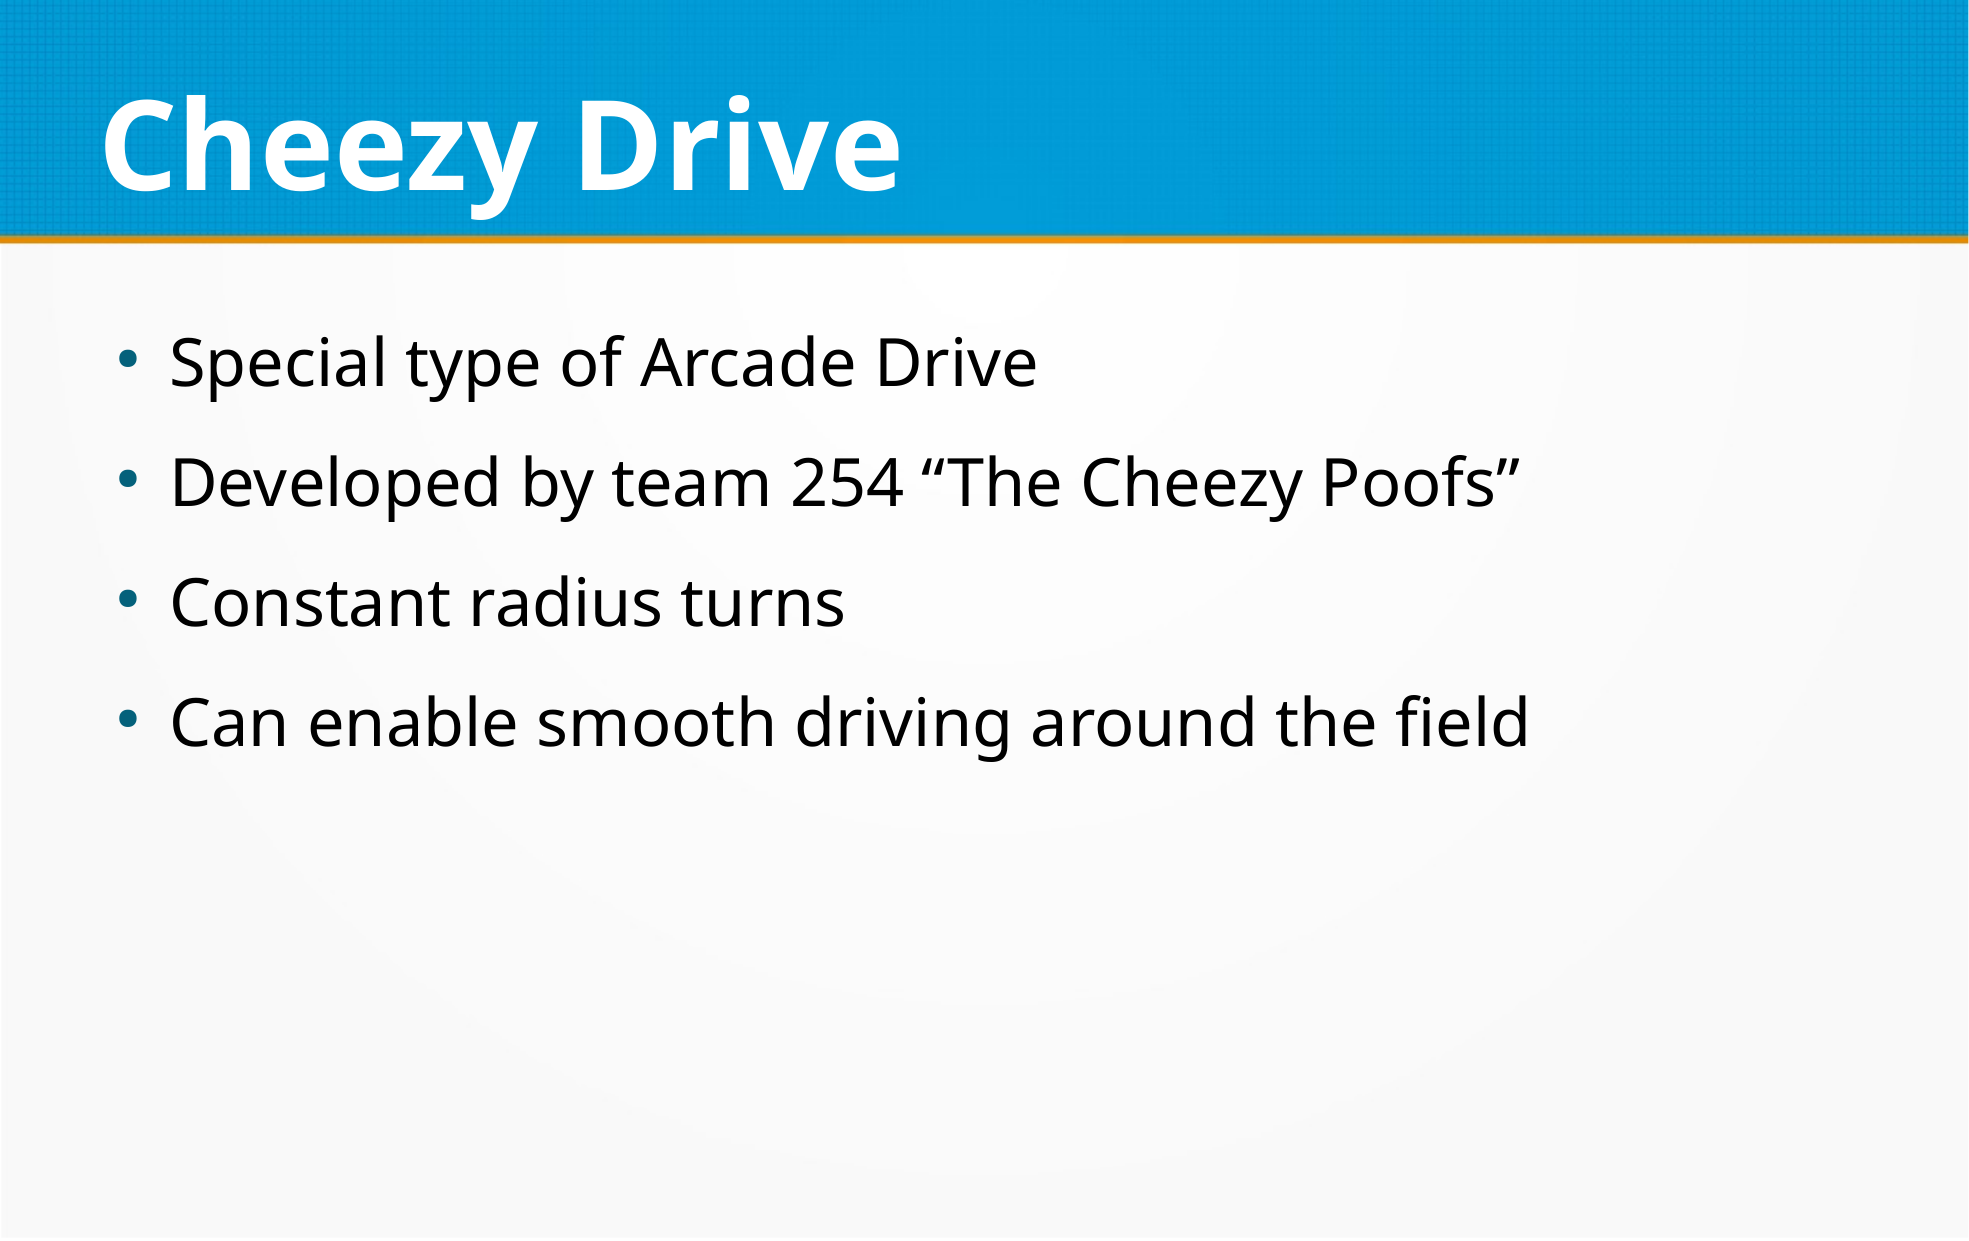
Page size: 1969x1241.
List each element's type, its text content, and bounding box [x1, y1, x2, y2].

list Special type of Arcade Drive Developed by team 254 “The Cheezy Poofs” Constant radius turns Can enable smooth driving around the field [98, 315, 1861, 1081]
title Cheezy Drive [98, 19, 1870, 227]
picture [0, 233, 1969, 1241]
